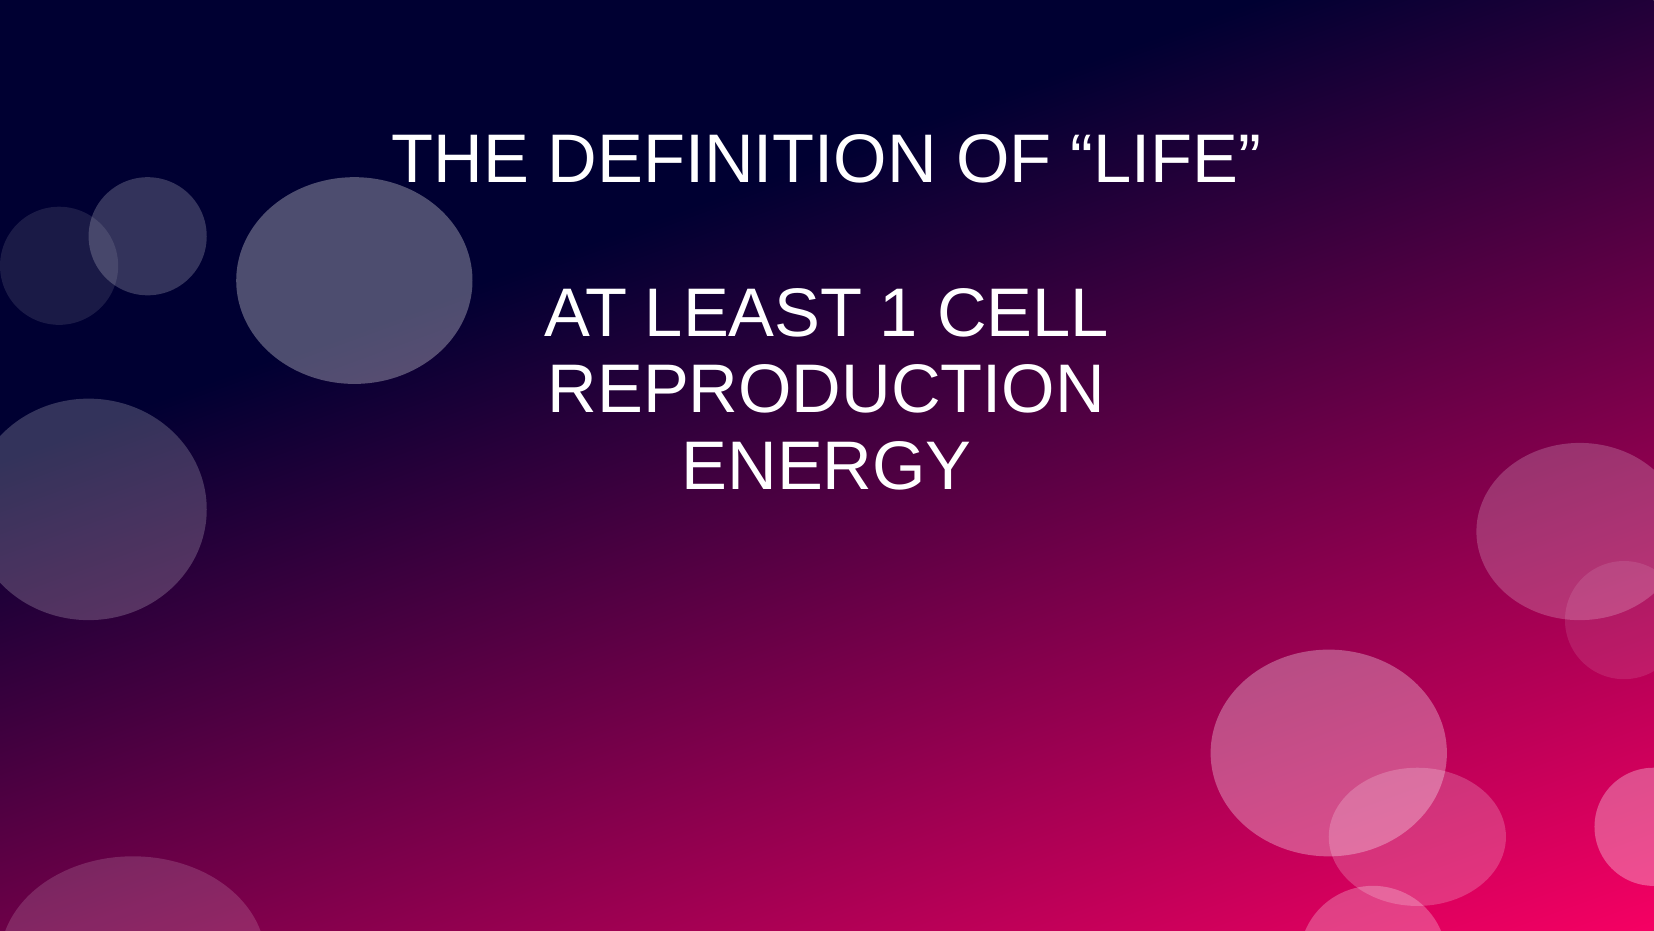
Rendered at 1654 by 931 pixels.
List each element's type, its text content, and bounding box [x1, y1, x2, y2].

title THE DEFINITION OF “LIFE” AT LEAST 1 CELL REPRODUCTION ENERGY [82, 120, 1571, 505]
